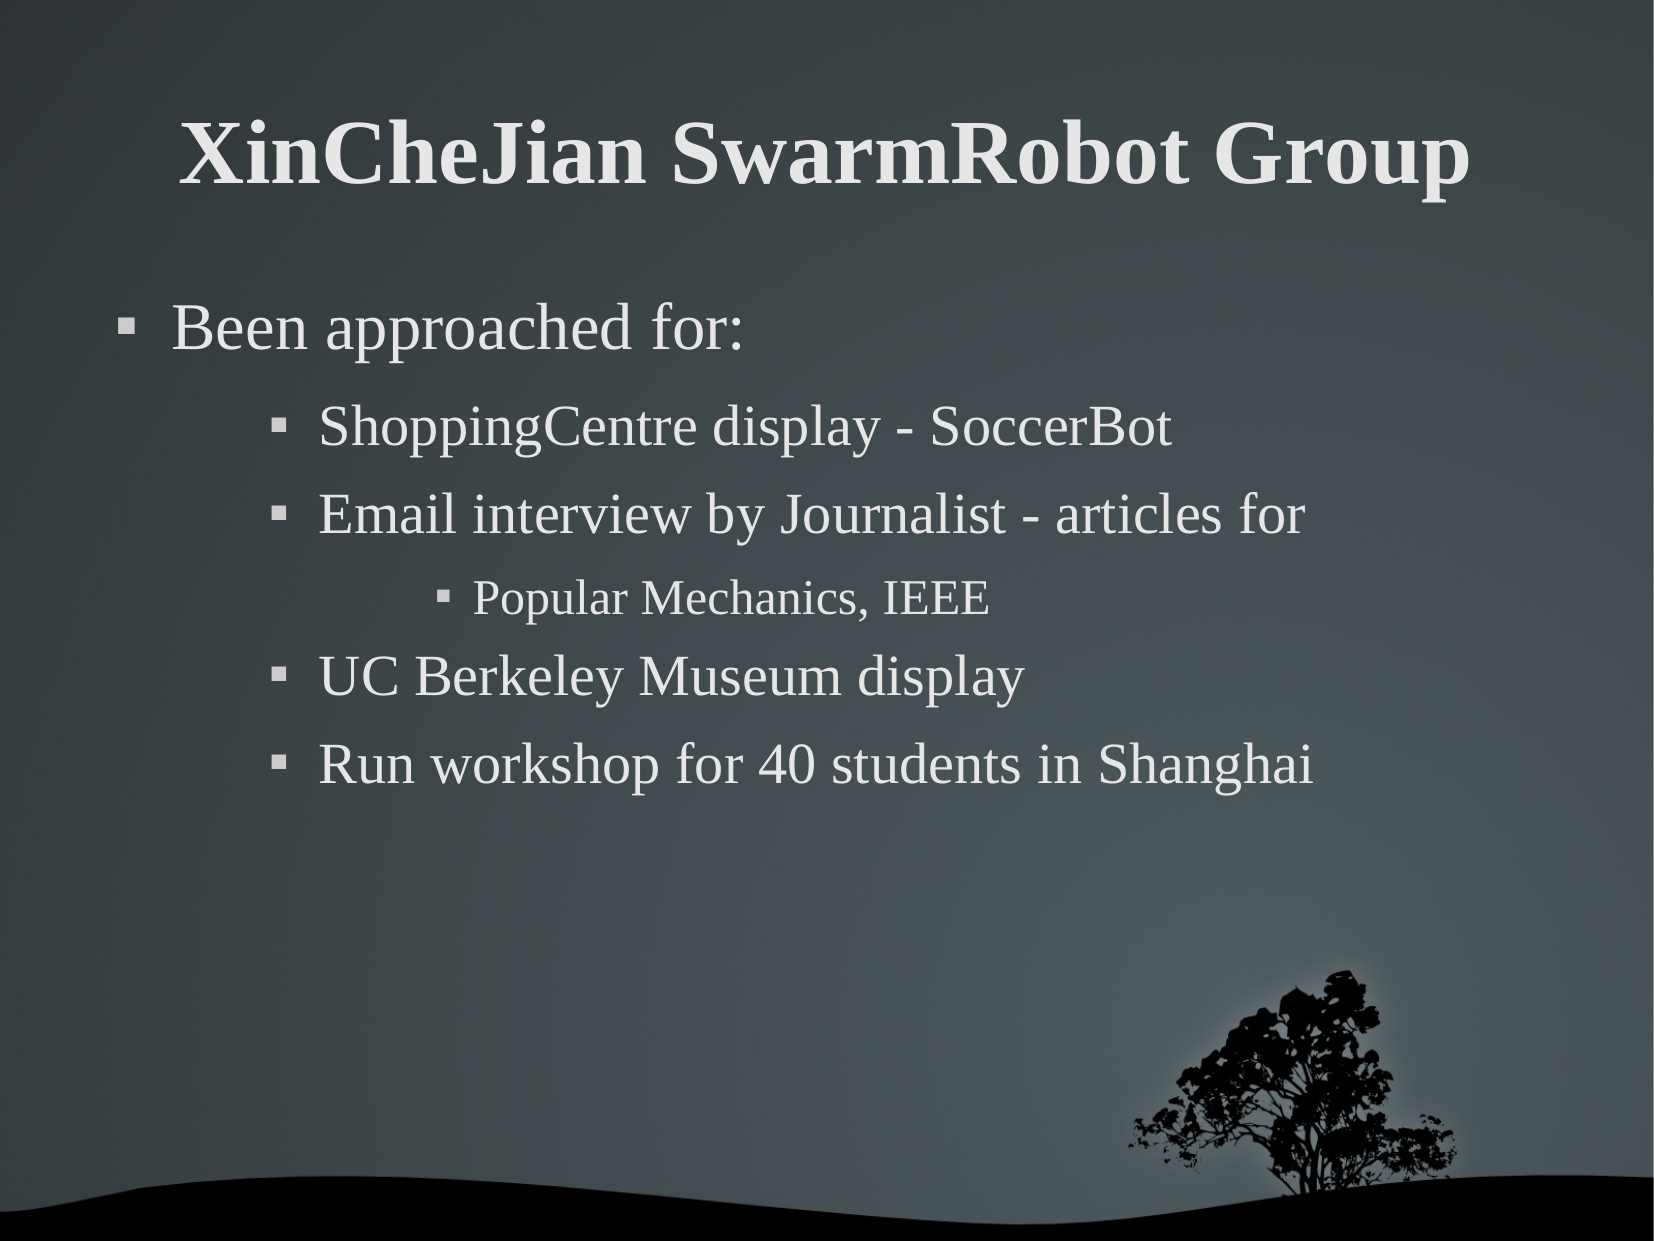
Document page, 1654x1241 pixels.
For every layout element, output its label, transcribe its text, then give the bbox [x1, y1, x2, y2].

title XinCheJian SwarmRobot Group [82, 49, 1571, 257]
picture [0, 0, 1654, 1241]
list Been approached for: ShoppingCentre display - SoccerBot Email interview by Journalist - articles for Popular Mechanics, IEEE UC Berkeley Museum display Run workshop for 40 students in Shanghai [82, 290, 1571, 1109]
